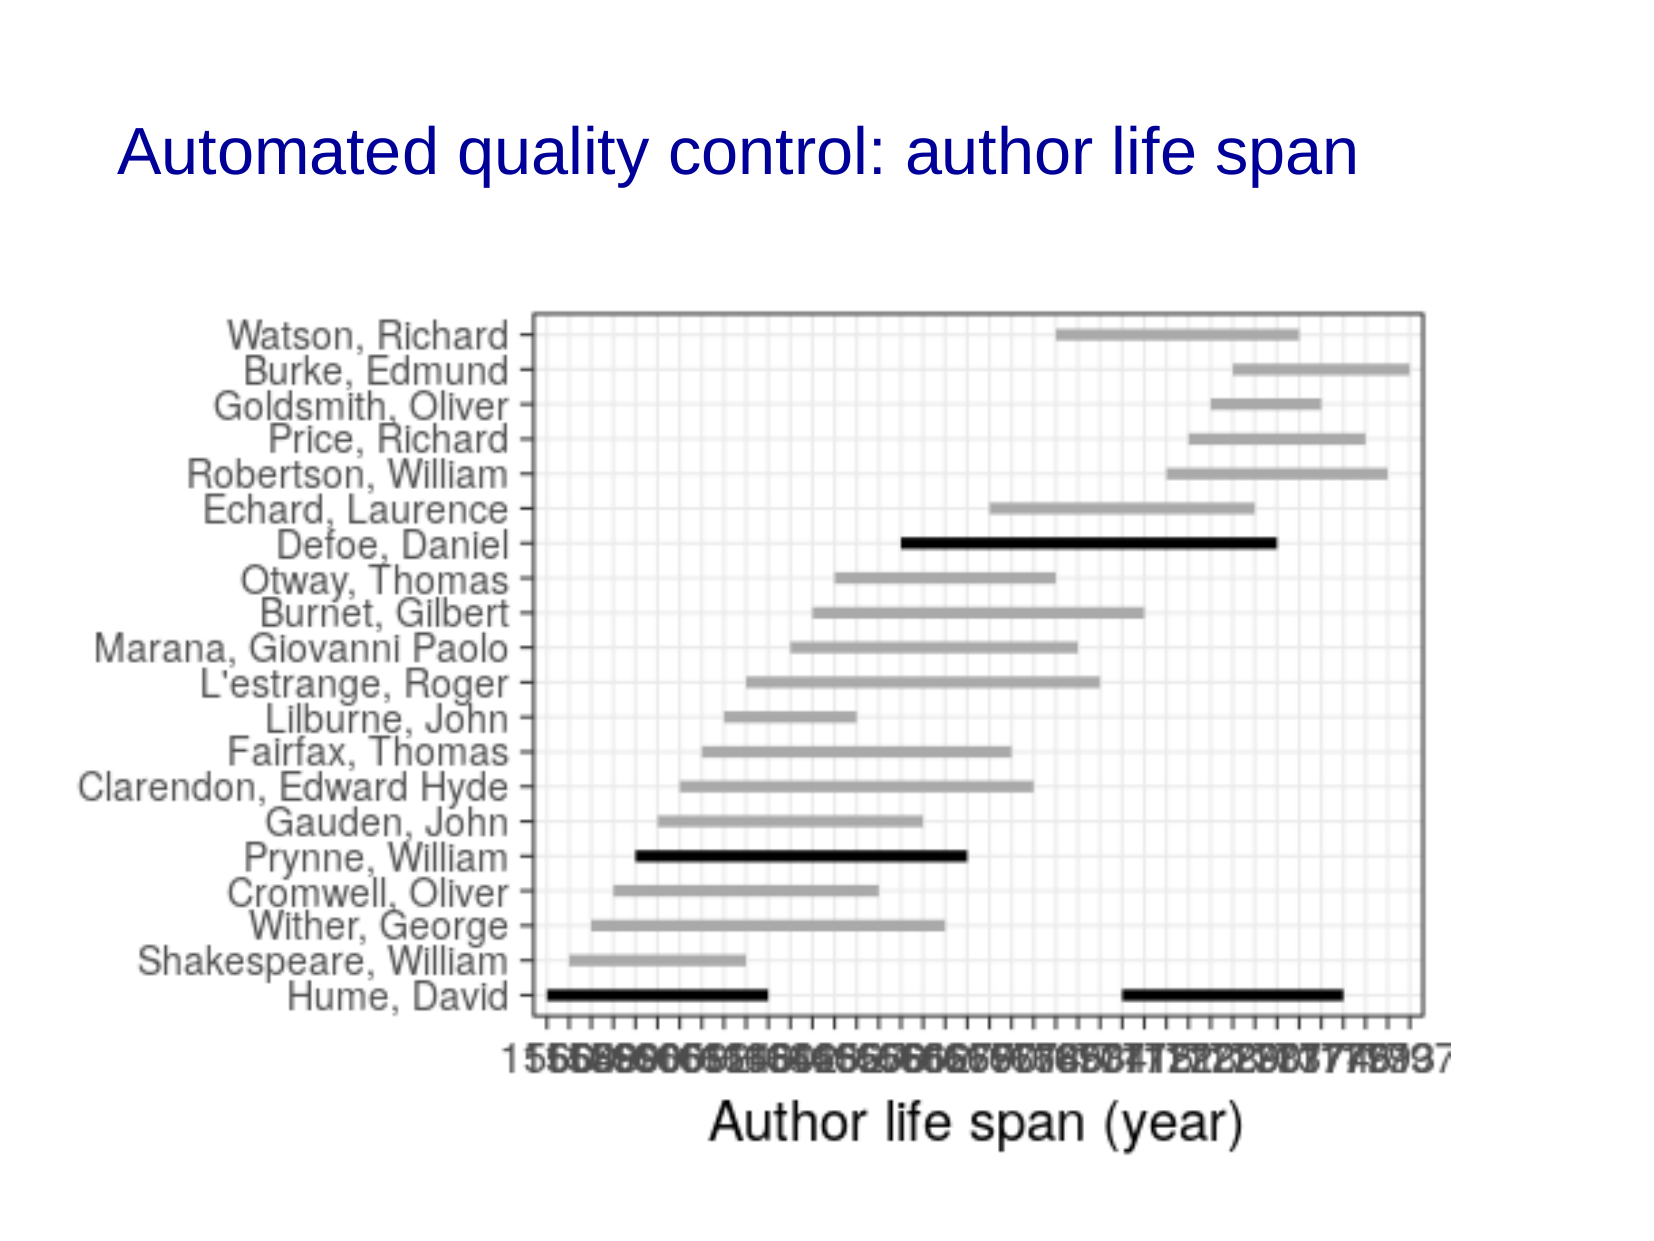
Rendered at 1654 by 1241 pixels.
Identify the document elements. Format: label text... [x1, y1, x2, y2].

picture [71, 300, 1497, 1177]
title Automated quality control: author life span [117, 100, 1555, 203]
